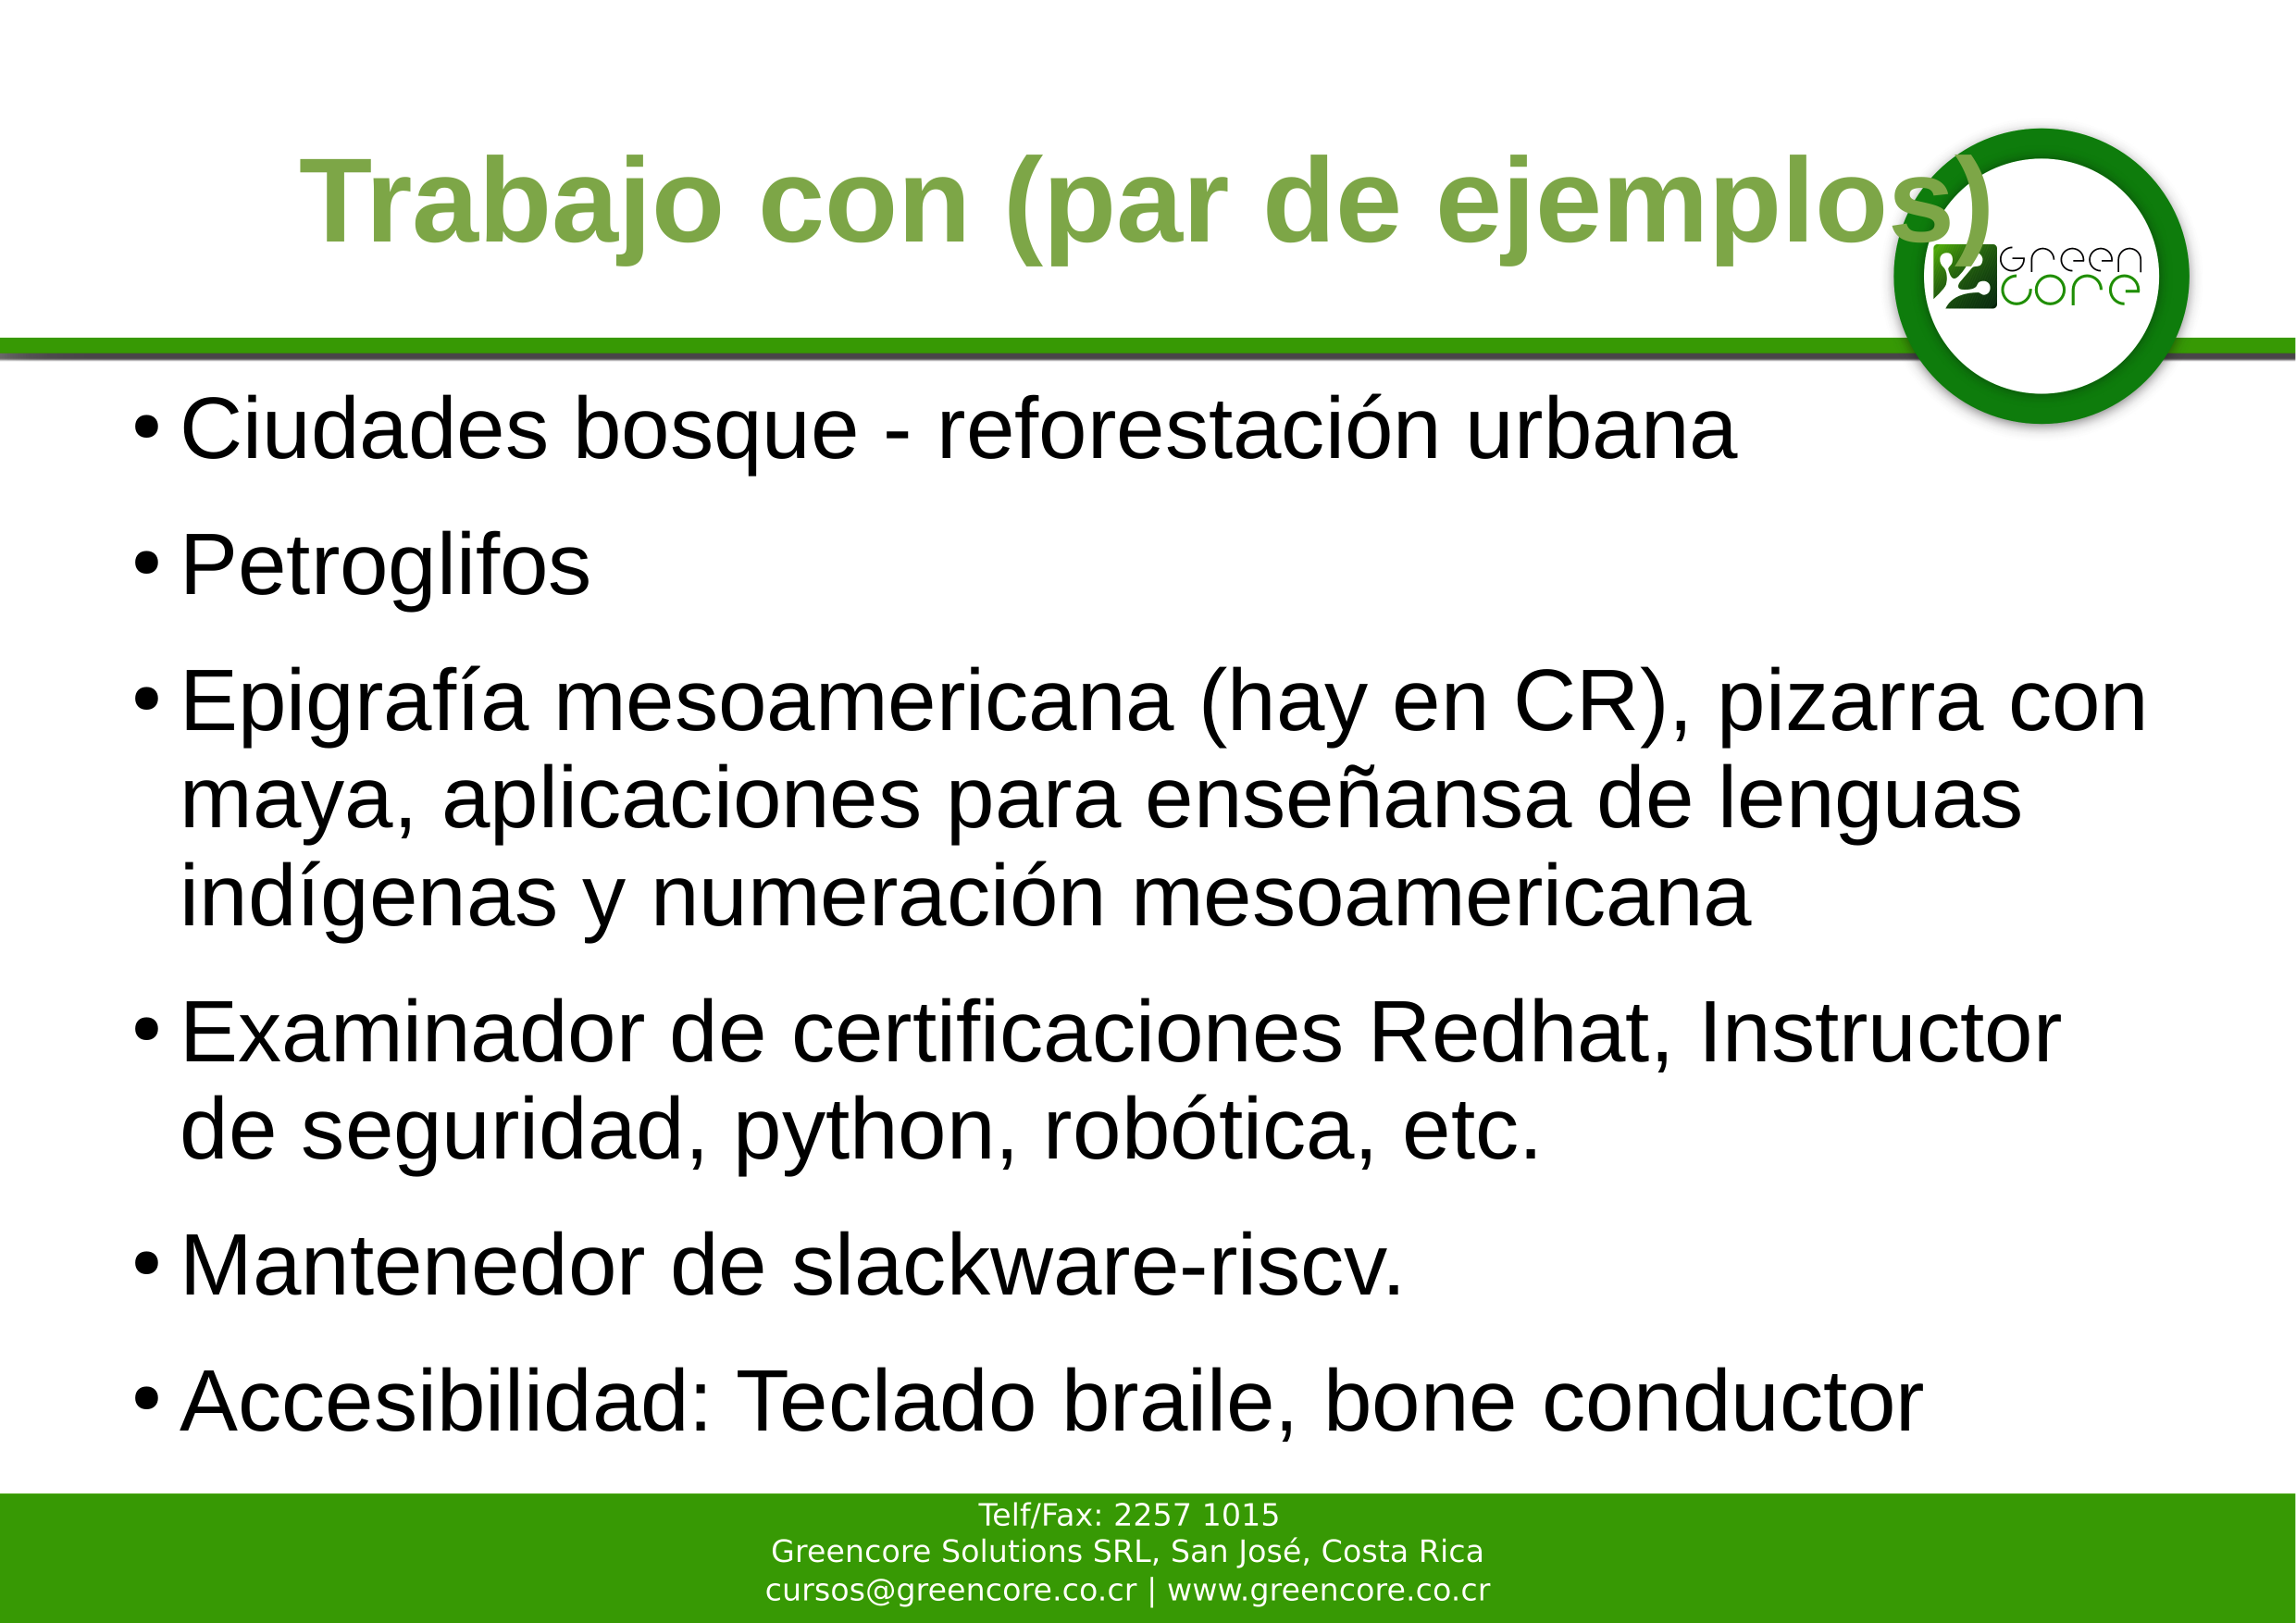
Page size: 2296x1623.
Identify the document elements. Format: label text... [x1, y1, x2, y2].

list Ciudades bosque - reforestación urbana Petroglifos Epigrafía mesoamericana (hay en CR), pizarra con maya, aplicaciones para enseñansa de lenguas indígenas y numeración mesoamericana Examinador de certificaciones Redhat, Instructor de seguridad, python, robótica, etc. Mantenedor de slackware-riscv. Accesibilidad: Teclado braile, bone conductor [115, 379, 2181, 1489]
picture [0, 0, 2296, 1623]
title Trabajo con (par de ejemplos) [115, 64, 2181, 336]
